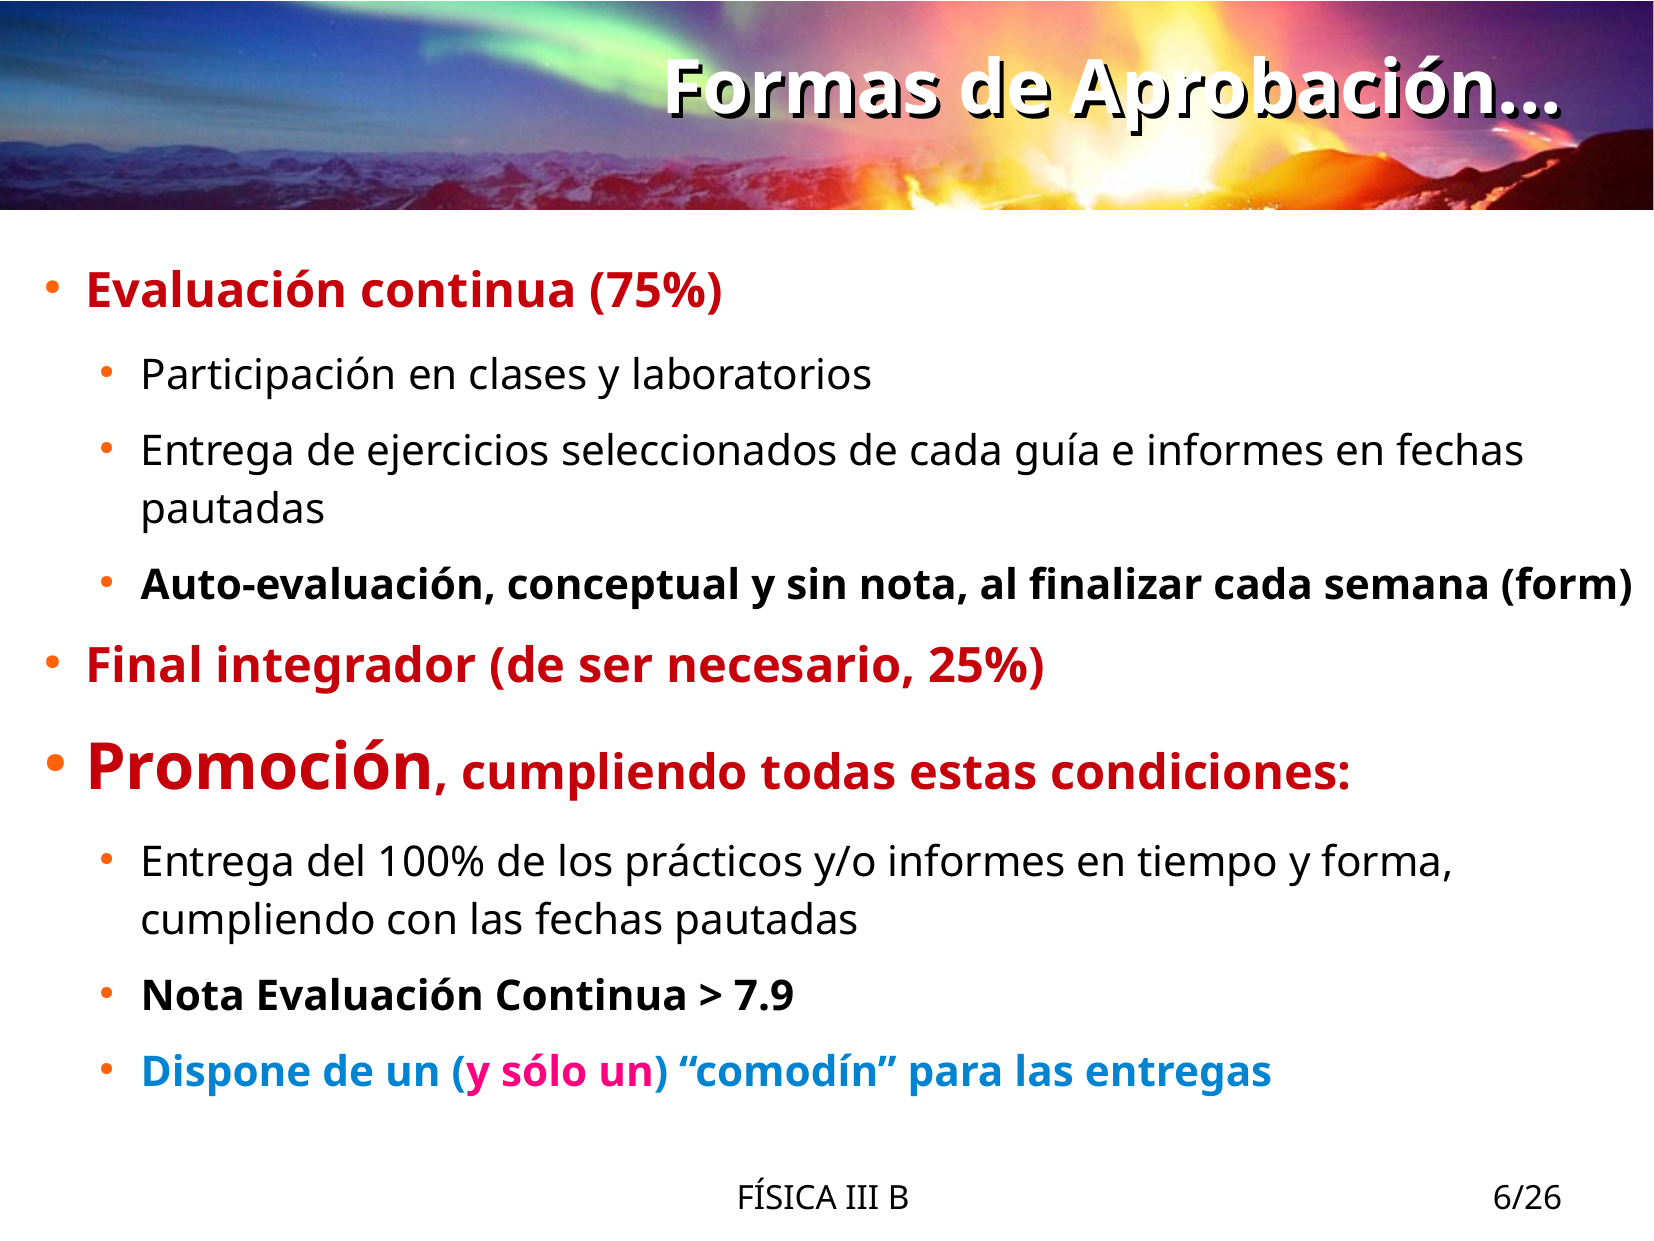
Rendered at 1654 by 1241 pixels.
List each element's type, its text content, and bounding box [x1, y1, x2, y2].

picture [0, 1, 1654, 210]
title Formas de Aprobación... [75, 19, 1564, 151]
list Evaluación continua (75%) Participación en clases y laboratorios Entrega de ejercicios seleccionados de cada guía e informes en fechas pautadas Auto-evaluación, conceptual y sin nota, al finalizar cada semana (form) Final integrador (de ser necesario, 25%) Promoción, cumpliendo todas estas condiciones: Entrega del 100% de los prácticos y/o informes en tiempo y forma, cumpliendo con las fechas pautadas Nota Evaluación Continua > 7.9 Dispone de un (y sólo un) “comodín” para las entregas [30, 255, 1636, 1156]
